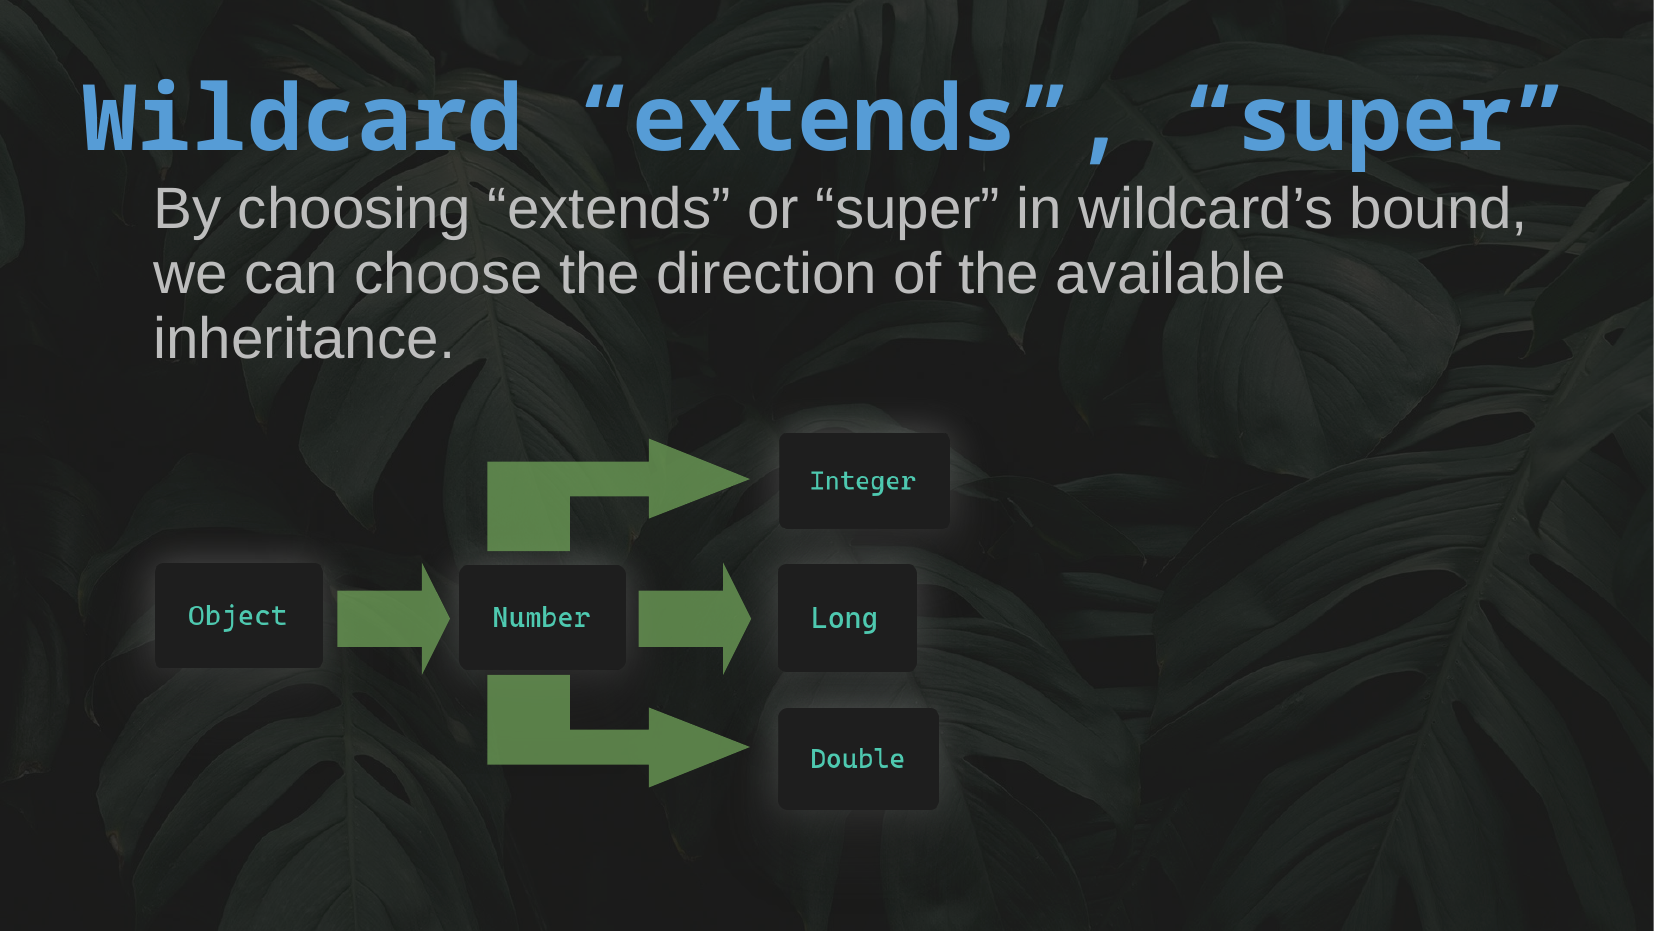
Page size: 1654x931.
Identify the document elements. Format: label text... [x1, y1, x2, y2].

text_box [487, 674, 751, 788]
text_box [487, 438, 751, 552]
text_box [337, 562, 451, 676]
title Wildcard “extends”, “super” [82, 37, 1571, 176]
text_box [638, 562, 752, 676]
list By choosing “extends” or “super” in wildcard’s bound, we can choose the direction of the available inheritance. [82, 176, 1571, 376]
picture [0, 0, 1654, 931]
